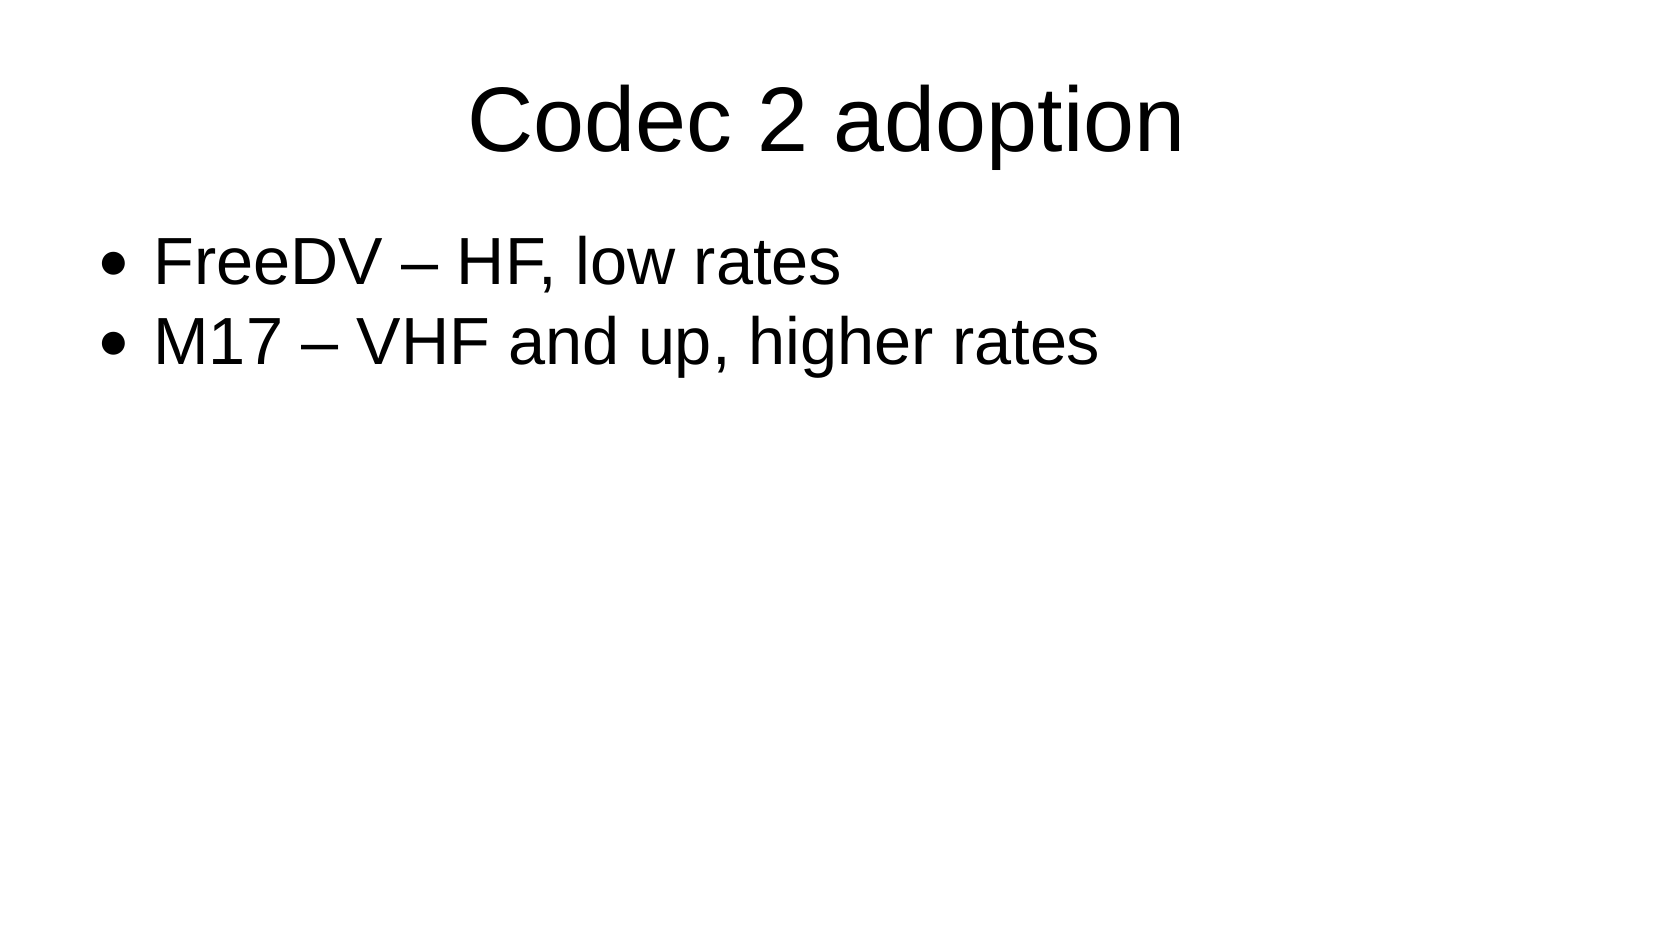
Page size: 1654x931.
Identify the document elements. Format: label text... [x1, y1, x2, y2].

text_box FreeDV – HF, low rates M17 – VHF and up, higher rates [82, 217, 1571, 757]
text_box Codec 2 adoption [82, 37, 1571, 193]
